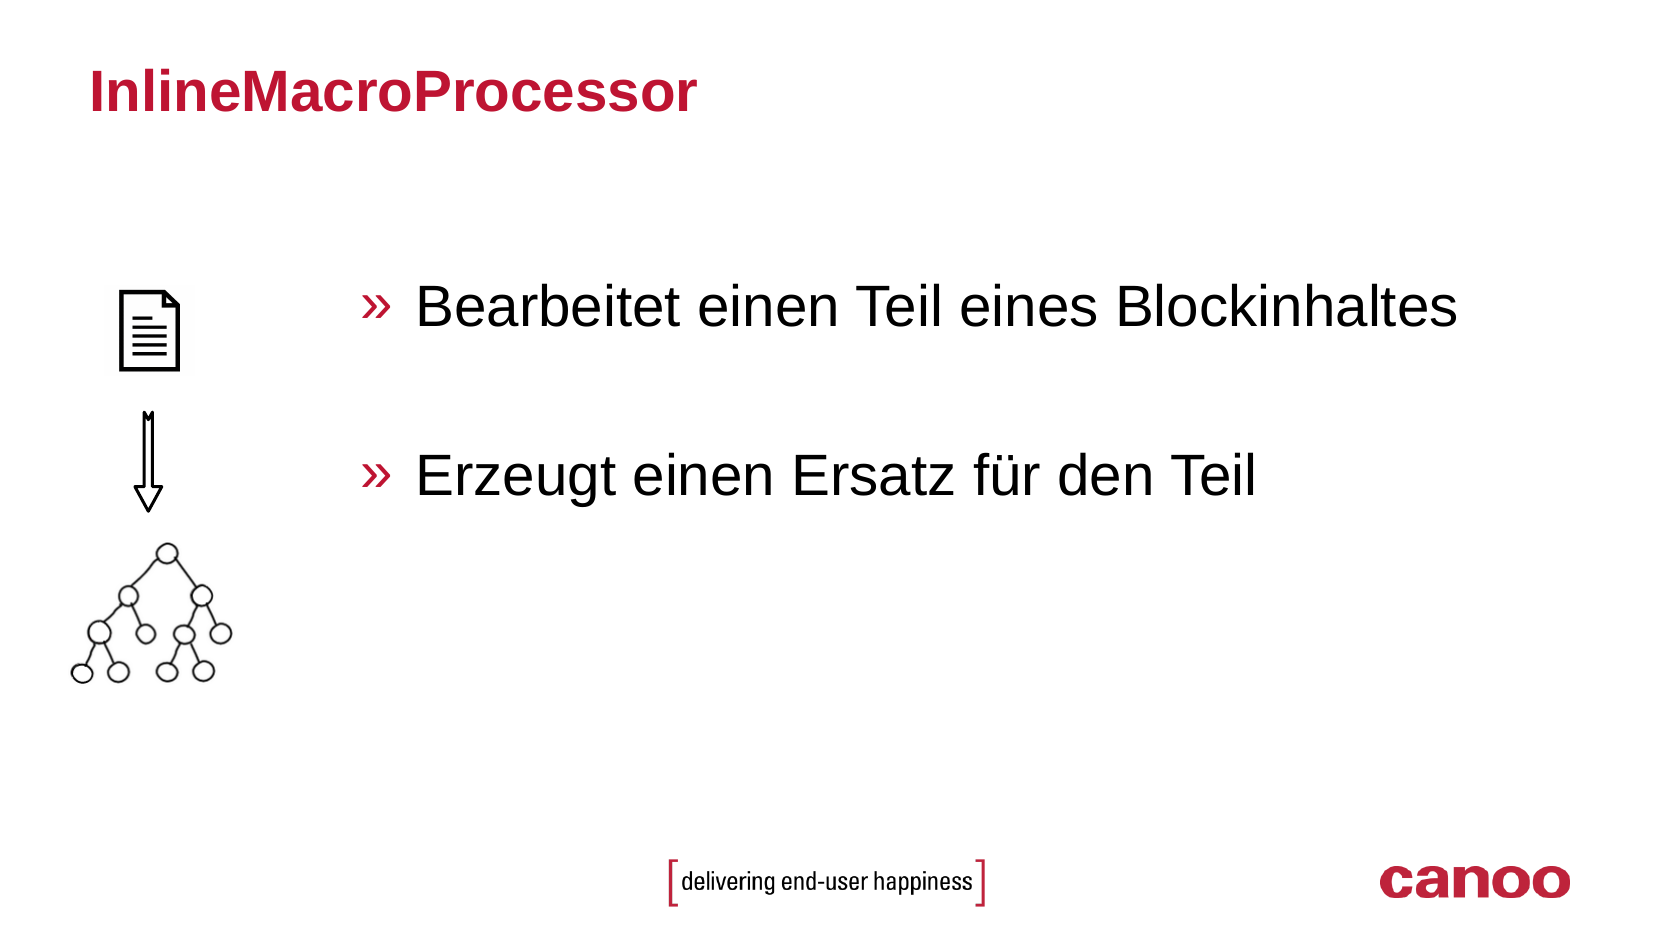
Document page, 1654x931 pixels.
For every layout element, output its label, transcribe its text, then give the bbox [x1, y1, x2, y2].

title InlineMacroProcessor [75, 45, 1591, 136]
picture [104, 285, 195, 376]
list Bearbeitet einen Teil eines Blockinhaltes Erzeugt einen Ersatz für den Teil [345, 260, 1501, 786]
picture [60, 540, 241, 691]
picture [662, 855, 991, 910]
picture [1380, 866, 1570, 898]
